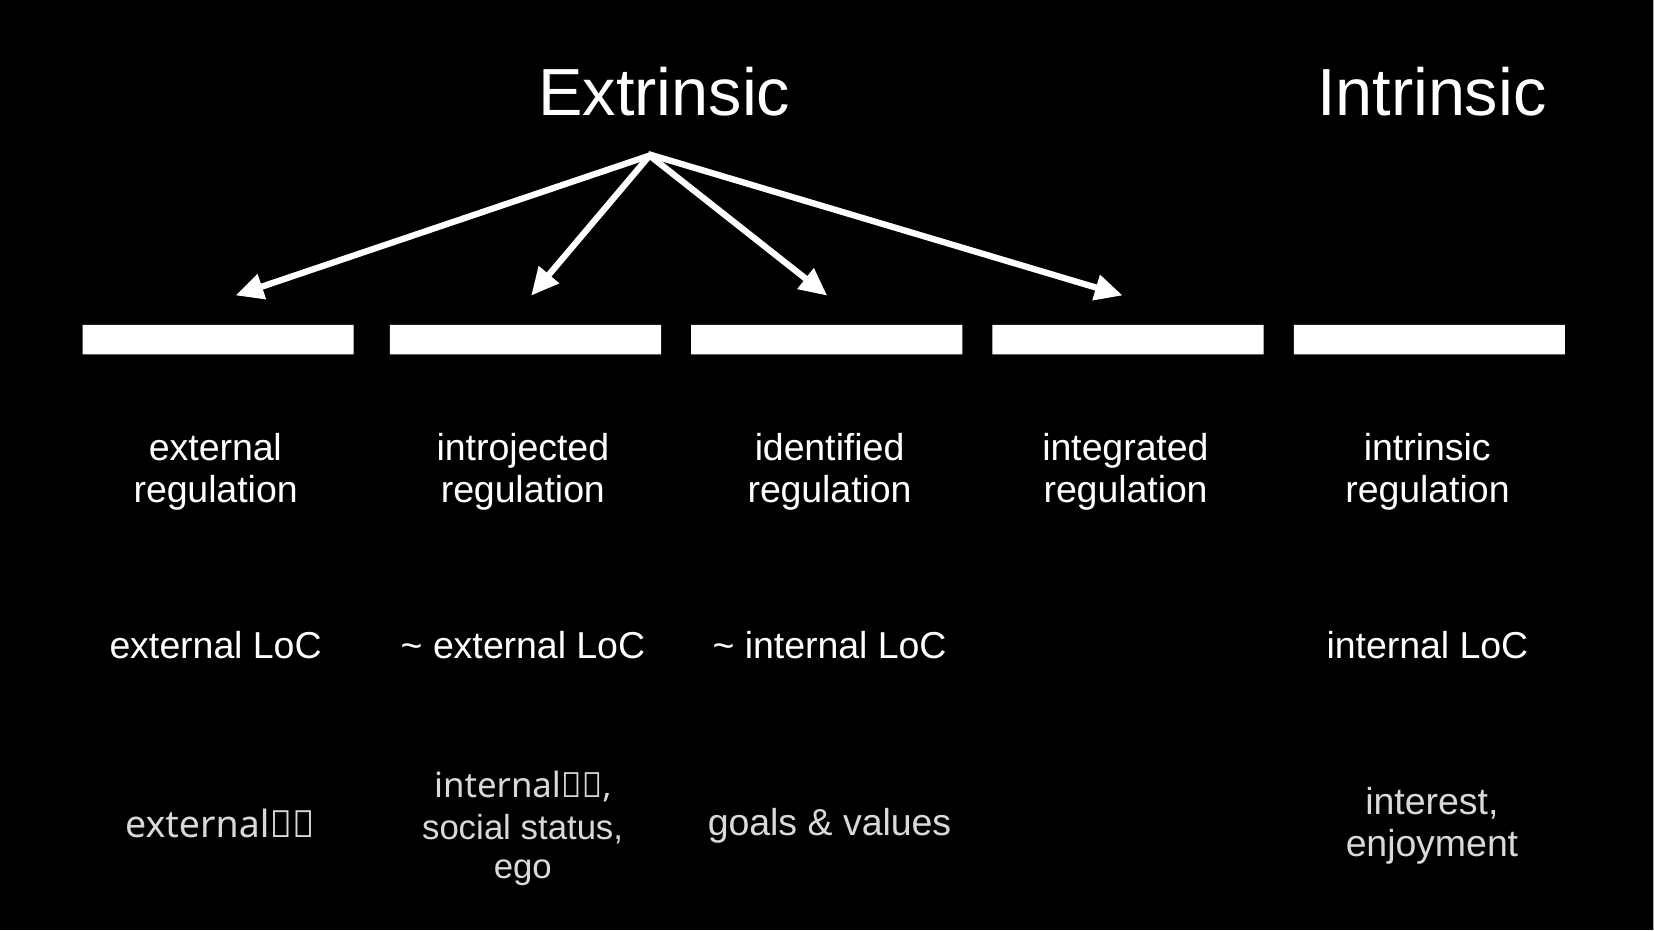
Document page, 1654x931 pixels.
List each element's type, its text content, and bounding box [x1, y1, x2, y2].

text_box [82, 324, 354, 355]
list external LoC [82, 582, 349, 709]
list intrinsic regulation [1294, 405, 1561, 532]
text_box [992, 324, 1264, 355]
list goals & values [696, 759, 963, 886]
list integrated regulation [992, 405, 1259, 532]
list Intrinsic [1299, 29, 1565, 156]
list ~ external LoC [390, 582, 656, 709]
list introjected regulation [390, 405, 656, 532]
list external regulation [82, 405, 349, 532]
text_box [389, 324, 662, 355]
text_box [691, 324, 963, 355]
list interest, enjoyment [1299, 759, 1565, 886]
list external🥕🏒 [87, 759, 353, 886]
list identified regulation [696, 405, 963, 532]
list internal LoC [1294, 582, 1561, 709]
list ~ internal LoC [696, 582, 963, 709]
list internal🥕🏒, social status, ego [390, 759, 656, 886]
list Extrinsic [531, 29, 798, 156]
text_box [1293, 324, 1565, 355]
